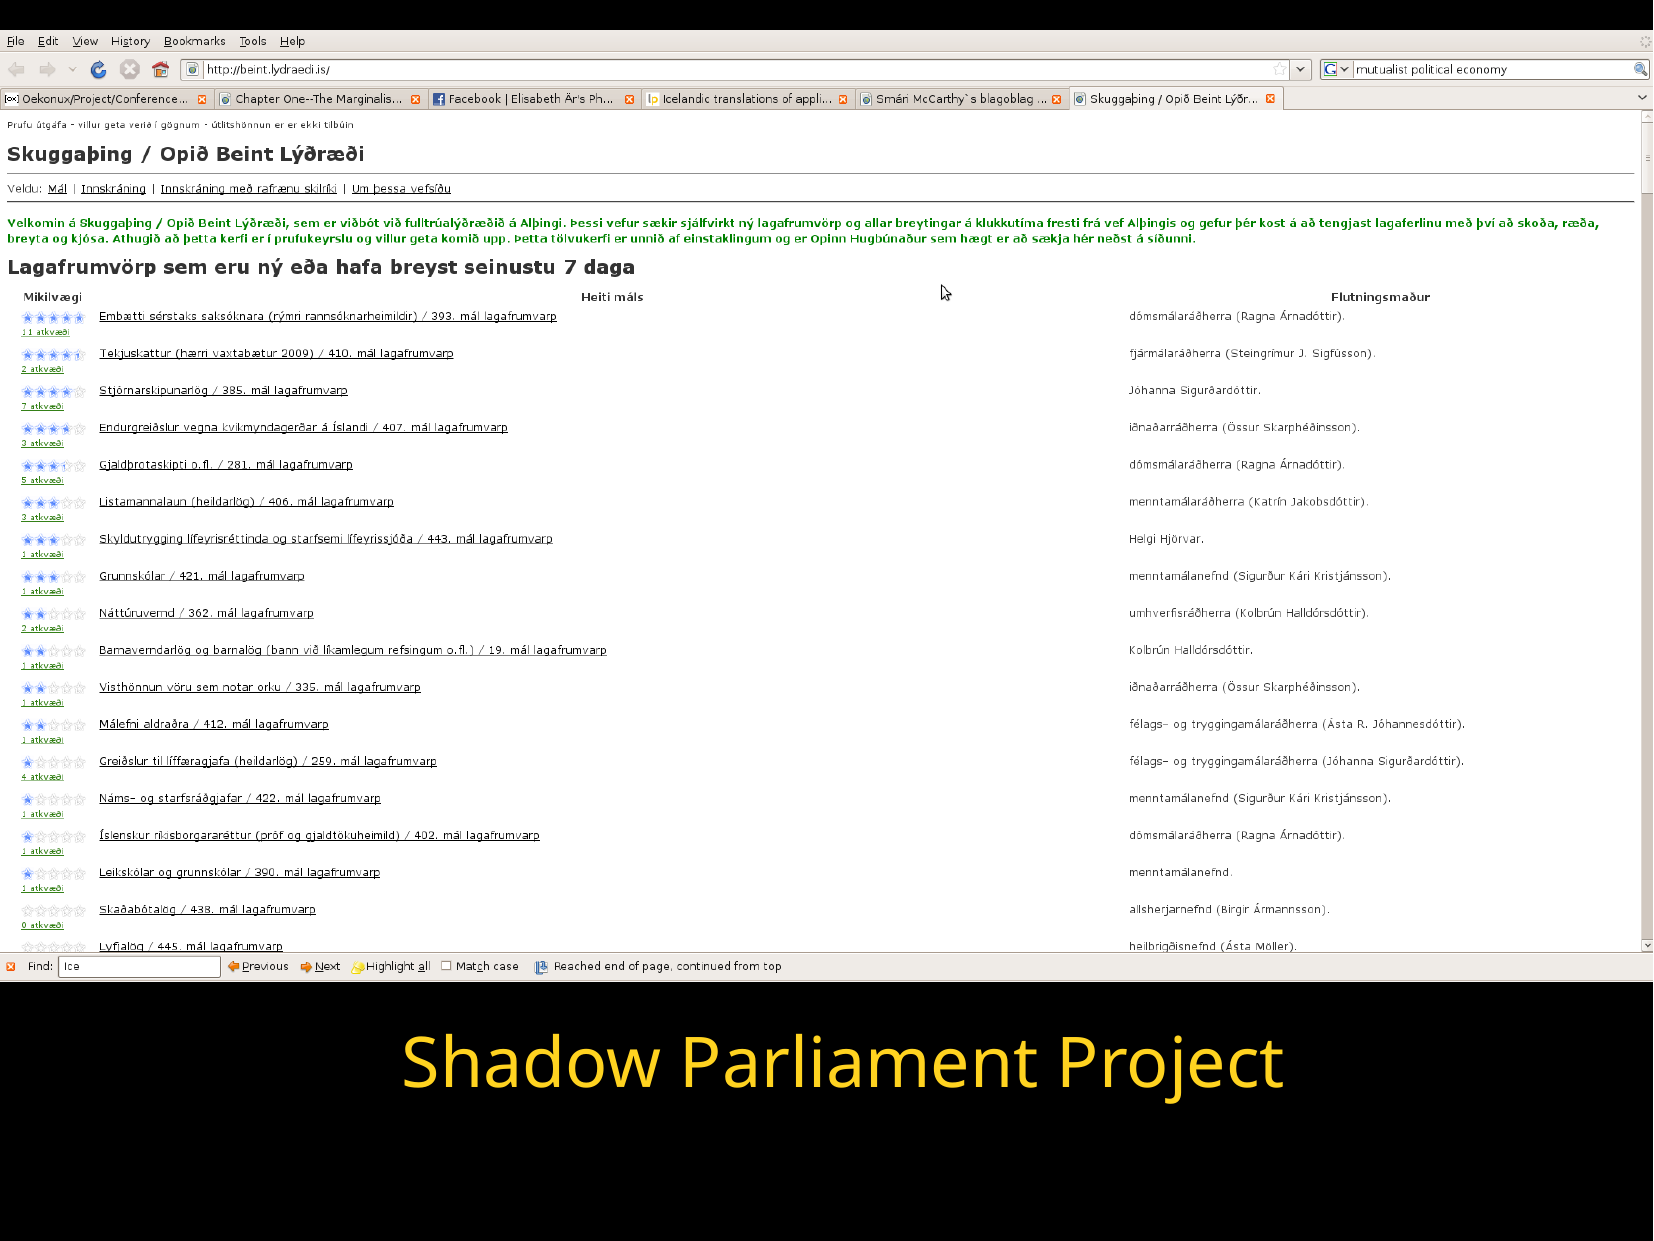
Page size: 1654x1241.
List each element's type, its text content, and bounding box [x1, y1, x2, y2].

text_box [0, 982, 1653, 1130]
picture [0, 30, 1653, 982]
list Shadow Parliament Project [75, 1012, 1564, 1109]
